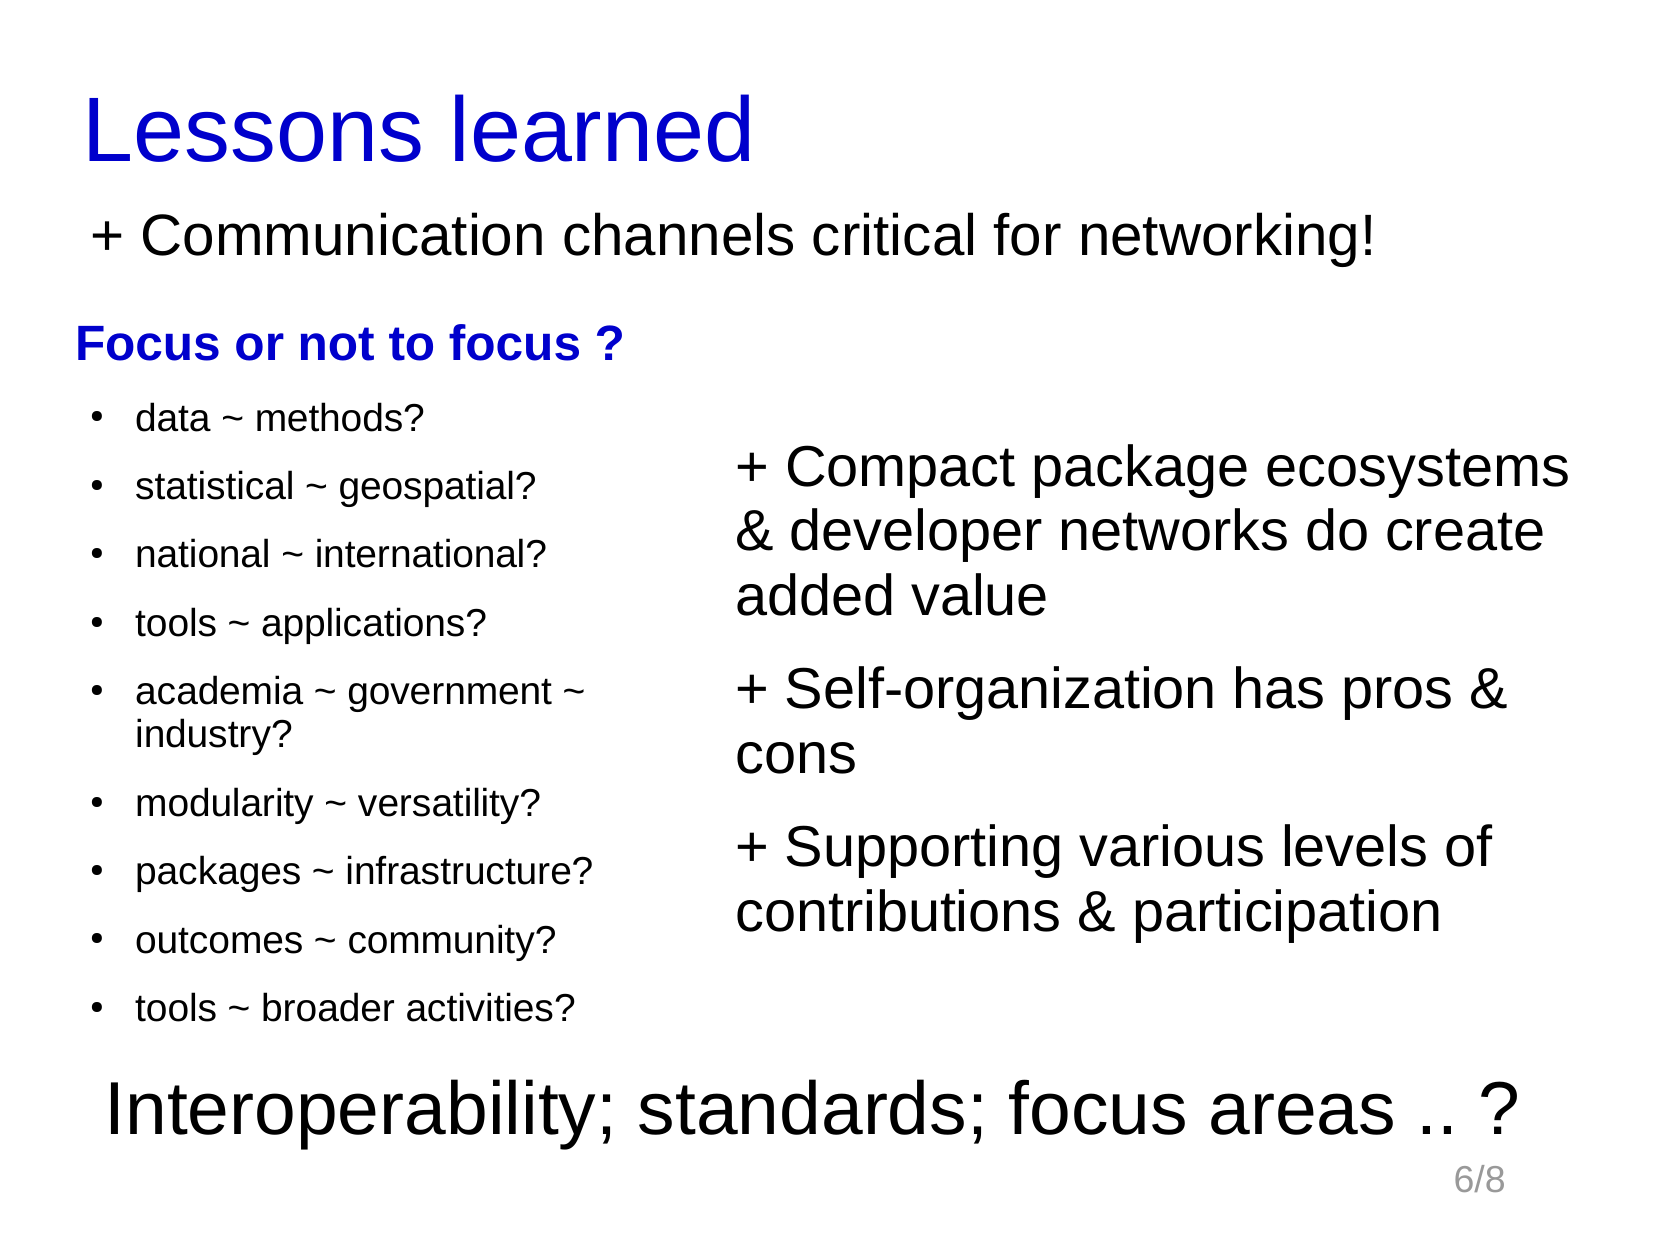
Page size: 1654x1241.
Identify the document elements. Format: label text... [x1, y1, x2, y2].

text_box Interoperability; standards; focus areas .. ? [90, 1059, 1546, 1169]
text_box + Communication channels critical for networking! [75, 195, 1561, 275]
list Focus or not to focus ? data ~ methods? statistical ~ geospatial? national ~ international? tools ~ applications? academia ~ government ~ industry? modularity ~ versatility? packages ~ infrastructure? outcomes ~ community? tools ~ broader activities? [75, 315, 745, 1036]
text_box <number>/8 [1438, 1150, 1654, 1210]
list + Compact package ecosystems & developer networks do create added value + Self-organization has pros & cons + Supporting various levels of contributions & participation [745, 433, 1592, 947]
title Lessons learned [82, 78, 1571, 181]
